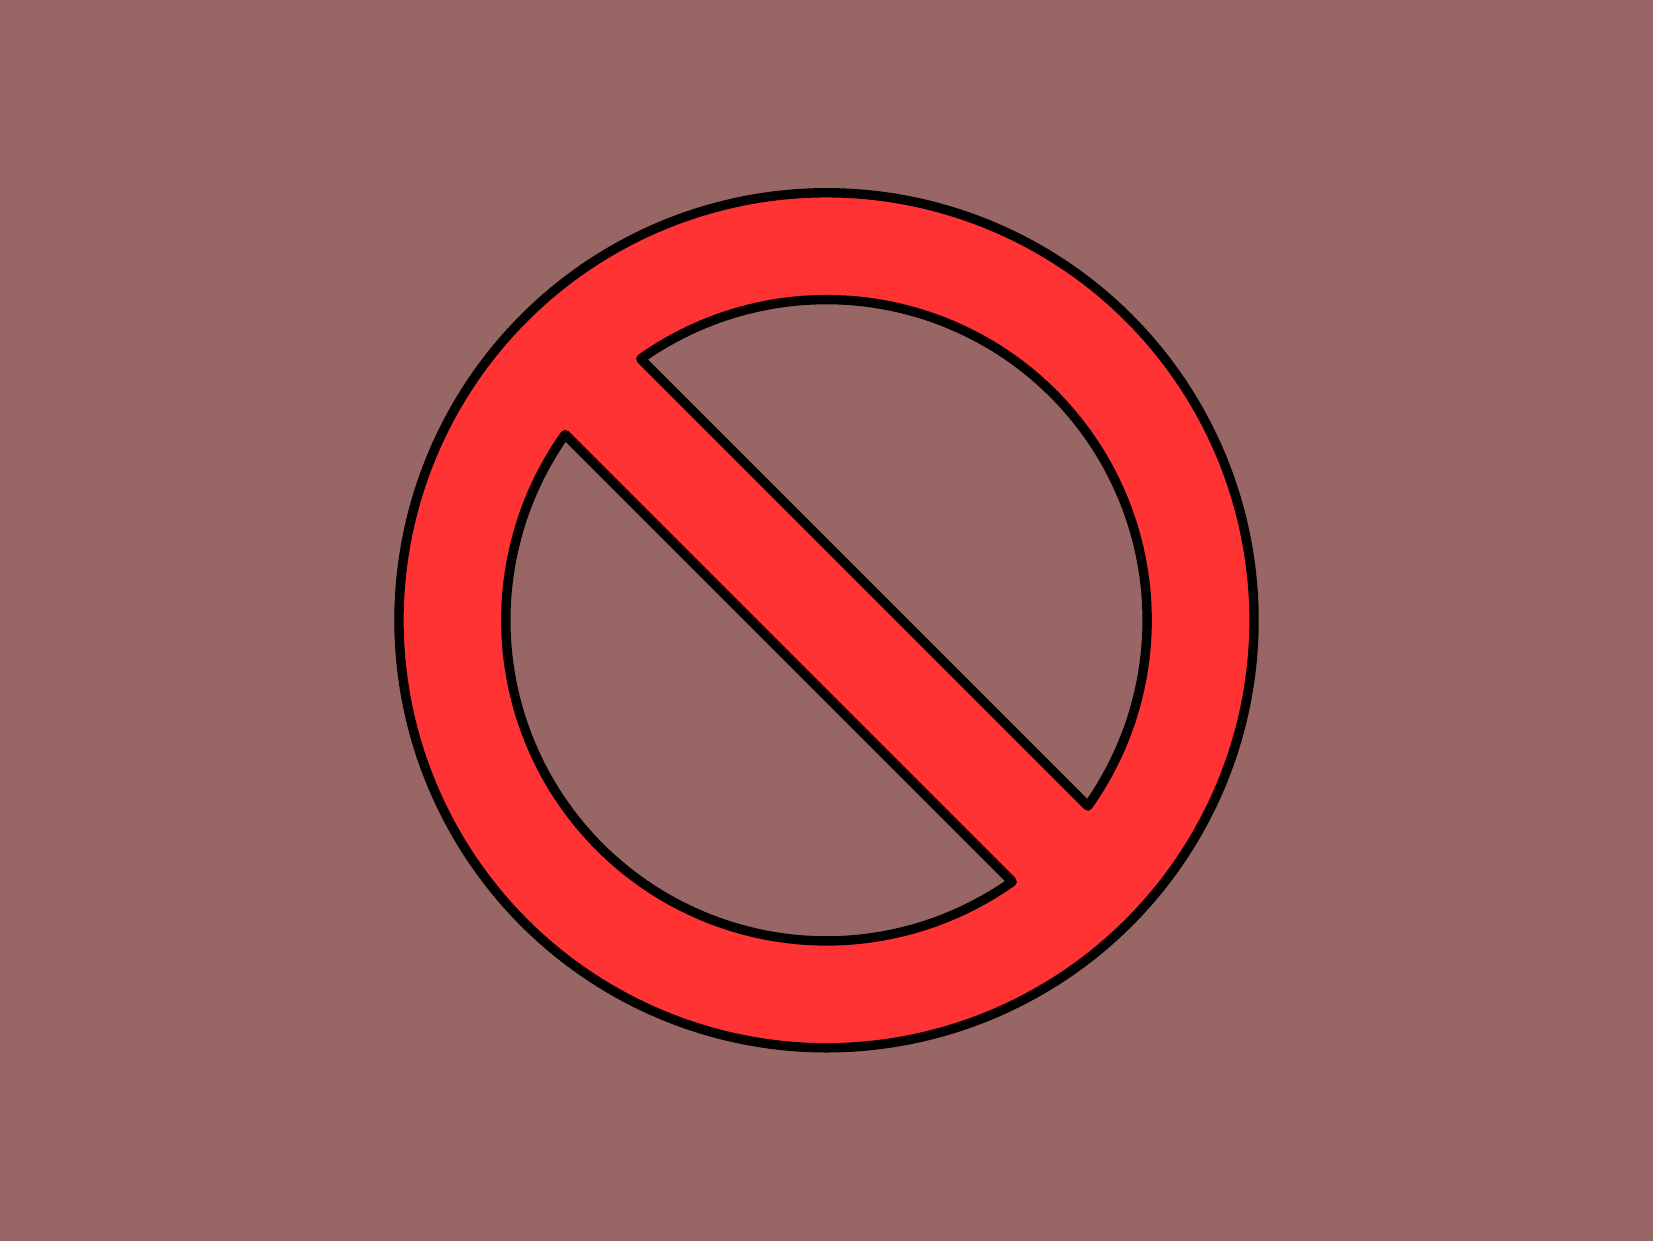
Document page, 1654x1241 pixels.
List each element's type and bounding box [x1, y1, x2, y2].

text_box [398, 192, 1255, 1048]
